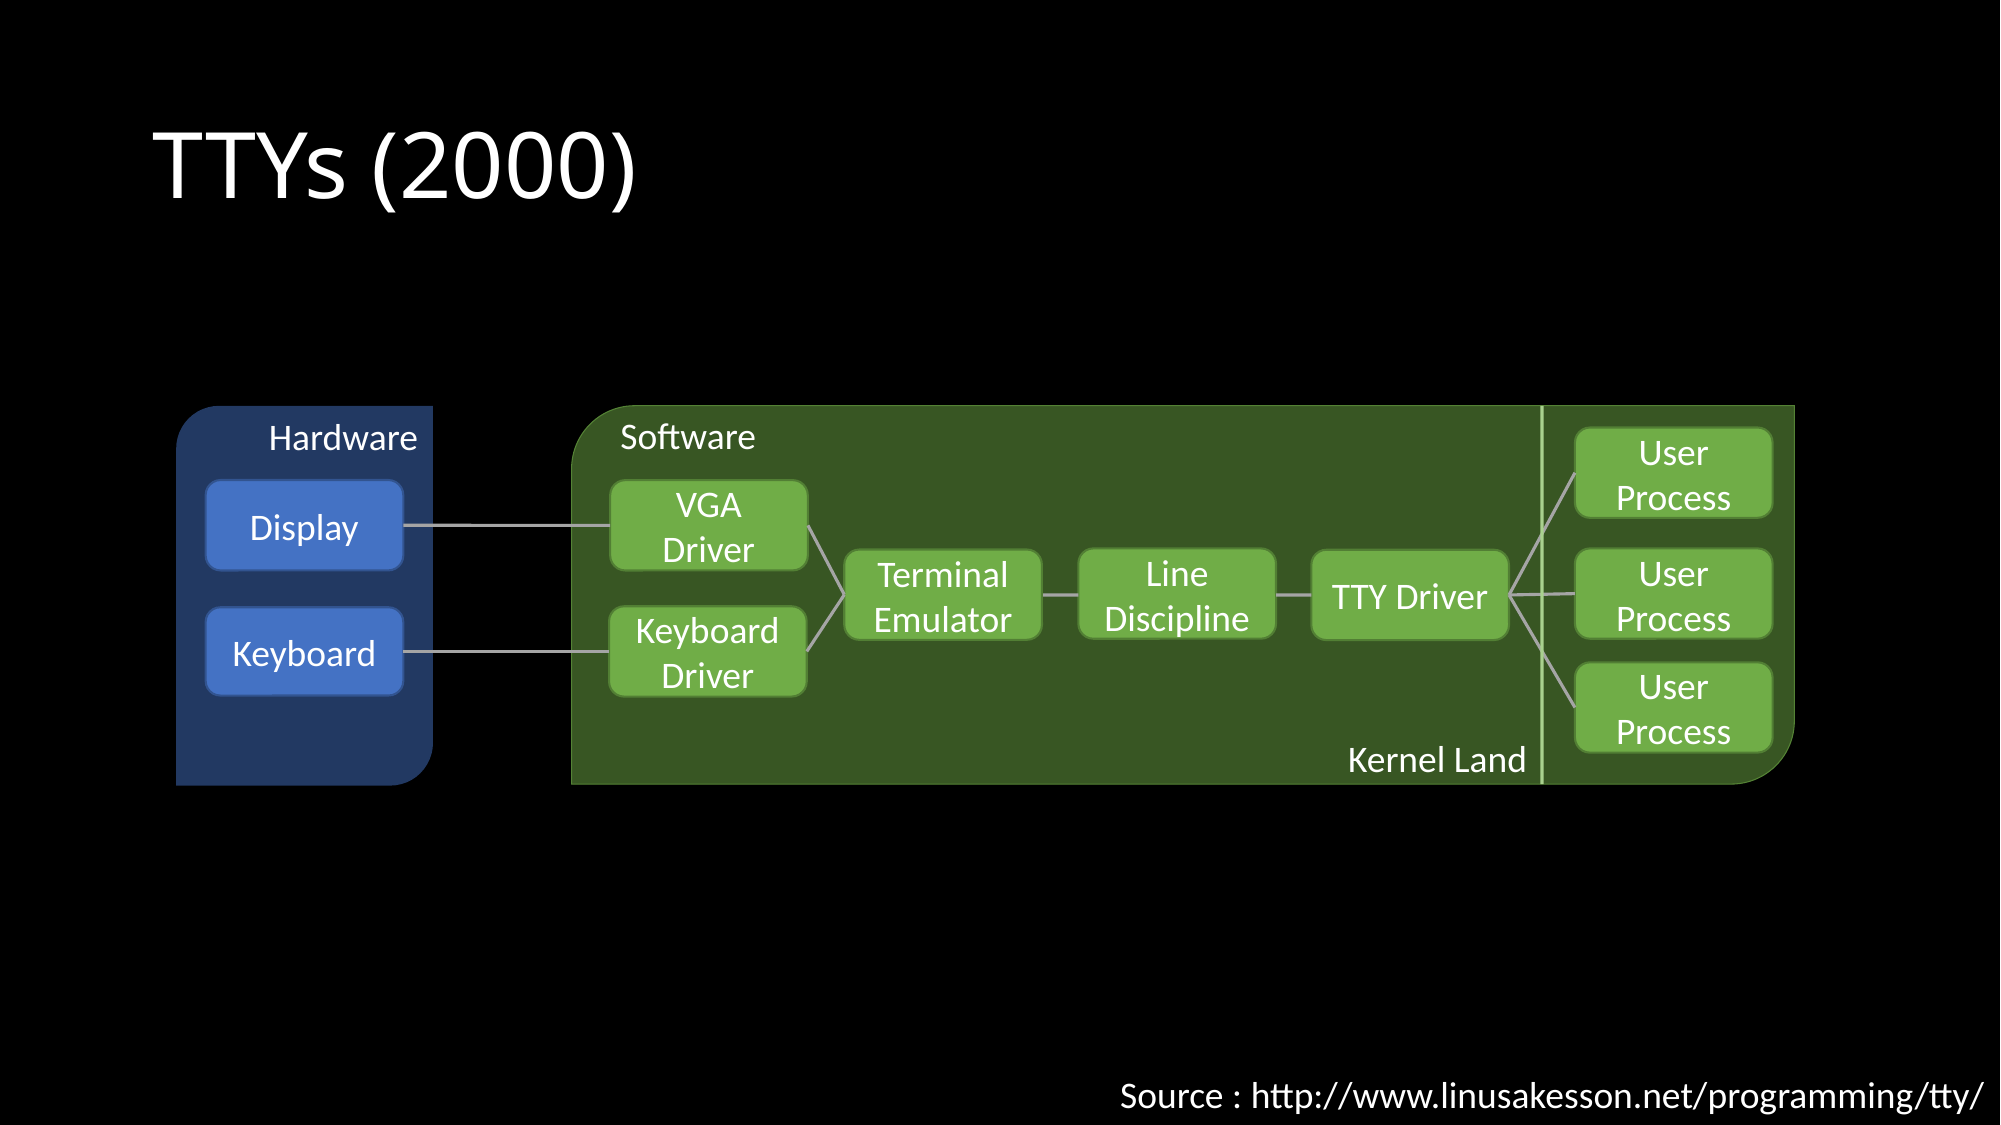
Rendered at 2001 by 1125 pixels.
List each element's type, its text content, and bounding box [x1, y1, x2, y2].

text_box [571, 405, 1540, 785]
text_box [176, 408, 433, 786]
text_box Terminal Emulator [844, 549, 1042, 640]
text_box VGA Driver [610, 480, 808, 571]
text_box Keyboard [205, 607, 404, 696]
text_box Display [205, 479, 404, 571]
text_box Software [571, 404, 855, 465]
text_box [1513, 543, 1540, 593]
text_box User Process [1574, 548, 1773, 639]
text_box Source : http://www.linusakesson.net/programming/tty/ [999, 1063, 2000, 1124]
text_box User Process [1574, 662, 1773, 753]
text_box [571, 527, 842, 650]
text_box [1544, 405, 1795, 785]
title TTYs (2000) [137, 59, 1863, 278]
text_box User Process [1574, 427, 1773, 518]
text_box Kernel Land [1201, 727, 1542, 788]
text_box Line Discipline [1078, 548, 1277, 639]
text_box TTY Driver [1311, 549, 1510, 641]
text_box [1513, 596, 1540, 643]
text_box Hardware [205, 405, 433, 466]
text_box Keyboard Driver [609, 606, 807, 697]
